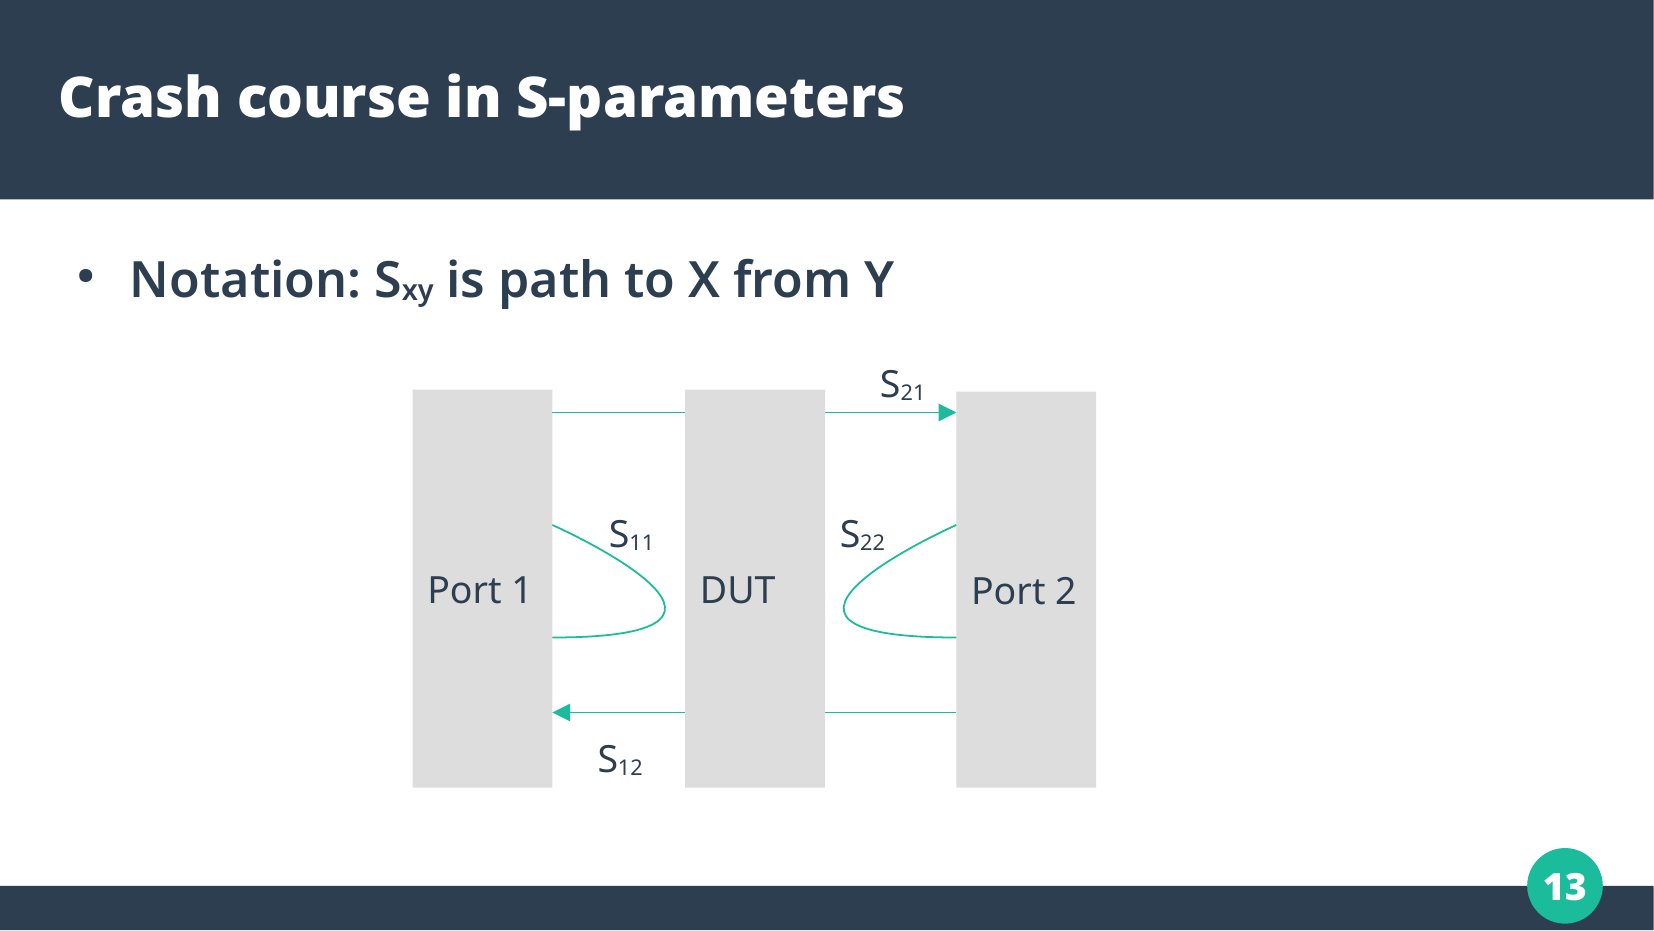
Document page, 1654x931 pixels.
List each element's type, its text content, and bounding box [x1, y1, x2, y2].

text_box S21 [865, 354, 947, 413]
text_box S11 [594, 504, 676, 563]
title Crash course in S-parameters [59, 37, 1595, 155]
text_box DUT [685, 389, 826, 788]
list Notation: Sxy is path to X from Y [59, 243, 1595, 864]
text_box S12 [582, 729, 664, 788]
text_box Port 1 [412, 389, 553, 788]
text_box Port 2 [956, 391, 1097, 788]
text_box S22 [826, 504, 906, 563]
